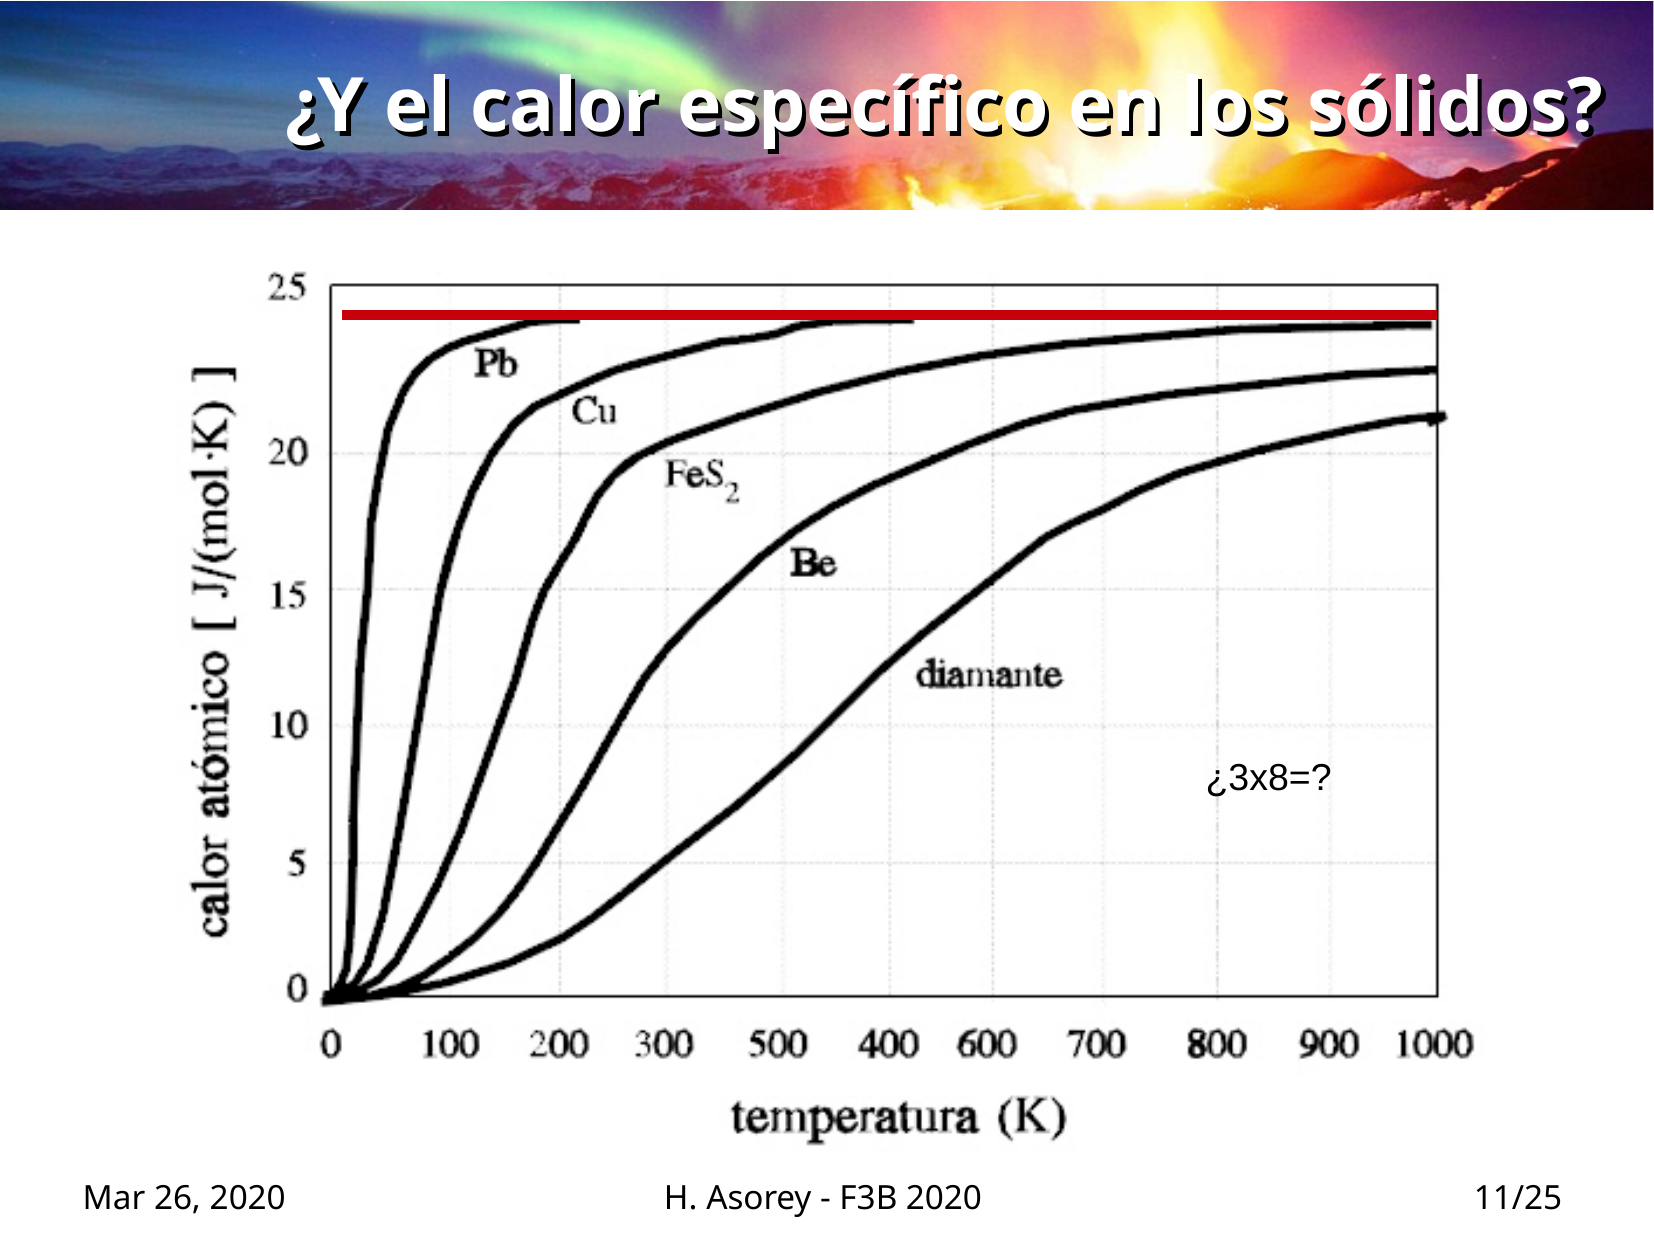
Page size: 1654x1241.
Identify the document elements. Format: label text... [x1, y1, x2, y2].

title ¿Y el calor específico en los sólidos? [45, 15, 1606, 191]
picture [0, 1, 1654, 210]
text_box ¿3x8=? [1190, 749, 1397, 835]
picture [157, 254, 1493, 1156]
